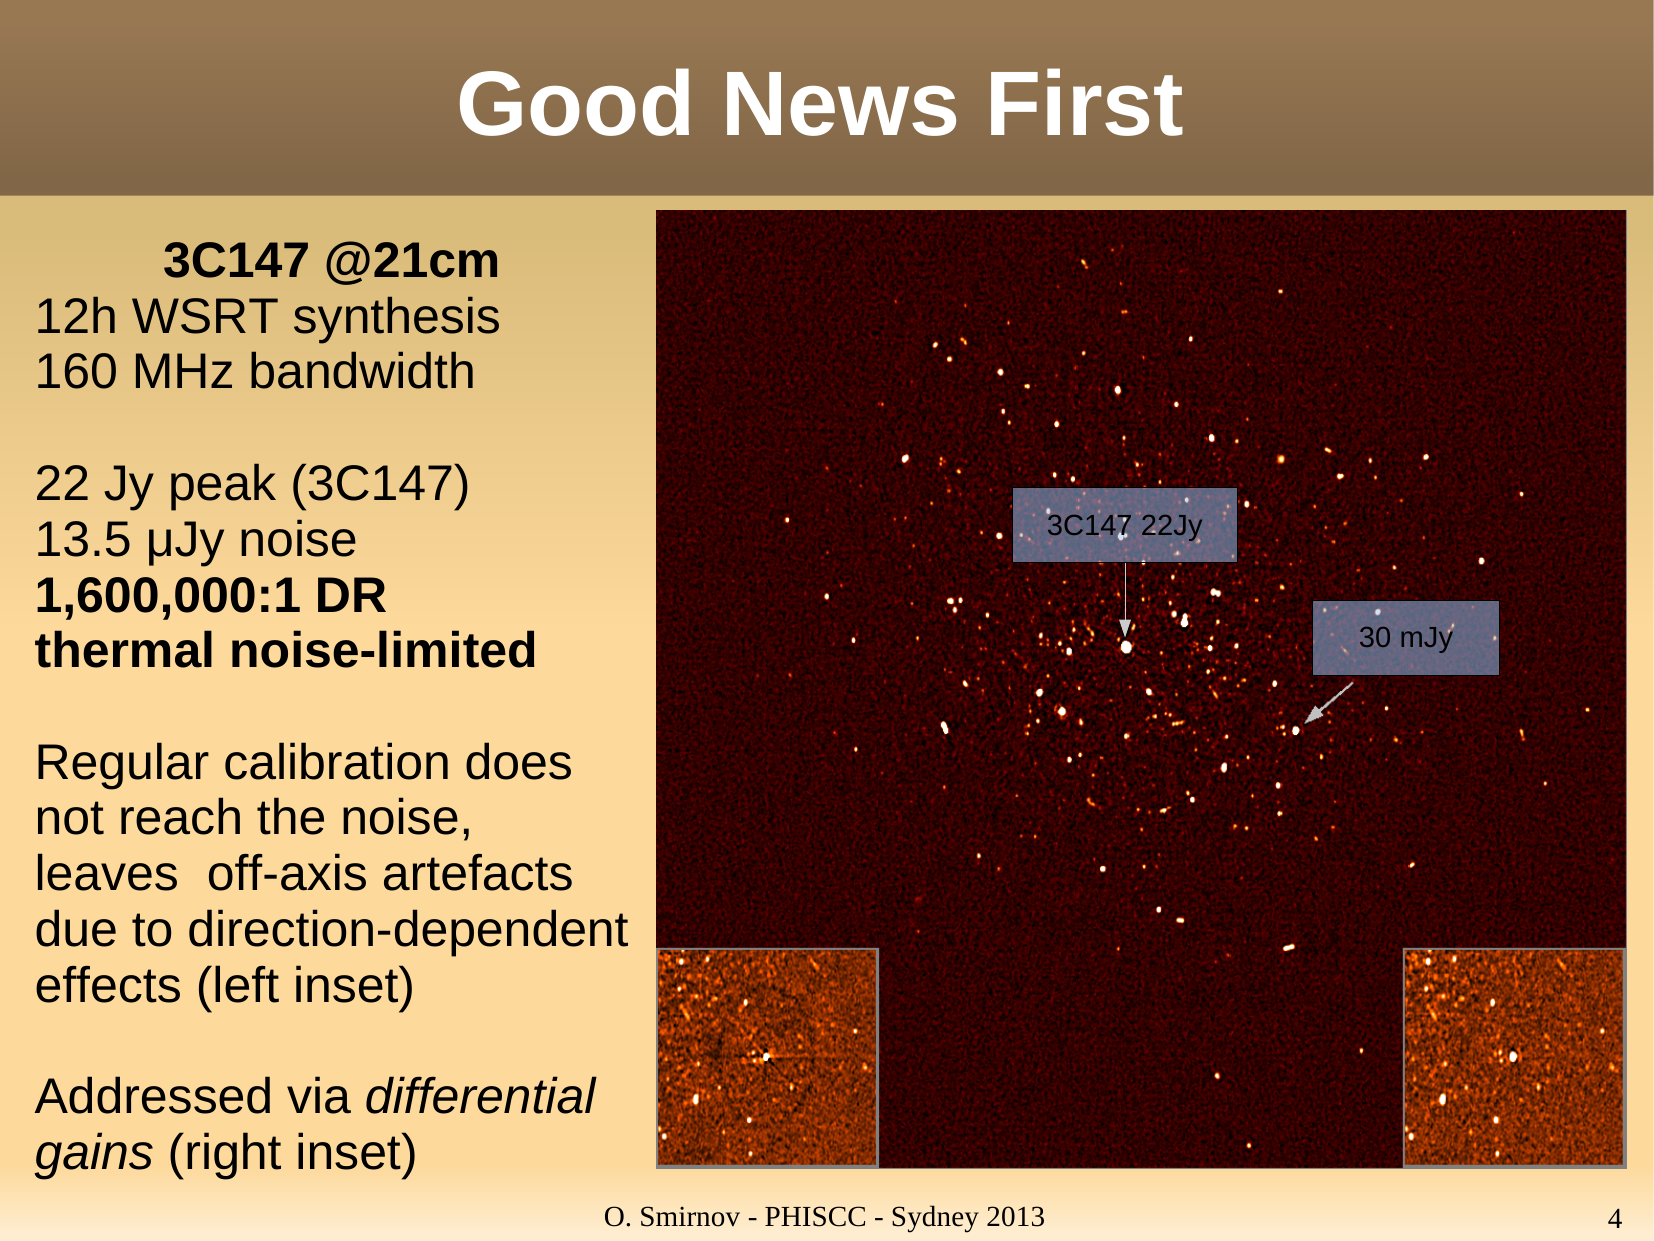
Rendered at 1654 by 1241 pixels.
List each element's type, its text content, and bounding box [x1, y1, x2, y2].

text_box 3C147 22Jy [1012, 487, 1238, 563]
picture [0, 0, 1654, 1241]
text_box 30 mJy [1312, 600, 1500, 676]
title Good News First [76, 7, 1565, 200]
text_box 3C147 @21cm 12h WSRT synthesis 160 MHz bandwidth 22 Jy peak (3C147) 13.5 μJy noise 1,600,000:1 DR thermal noise-limited Regular calibration does not reach the noise, leaves off-axis artefacts due to direction-dependent effects (left inset) Addressed via differential gains (right inset) [19, 224, 620, 1163]
